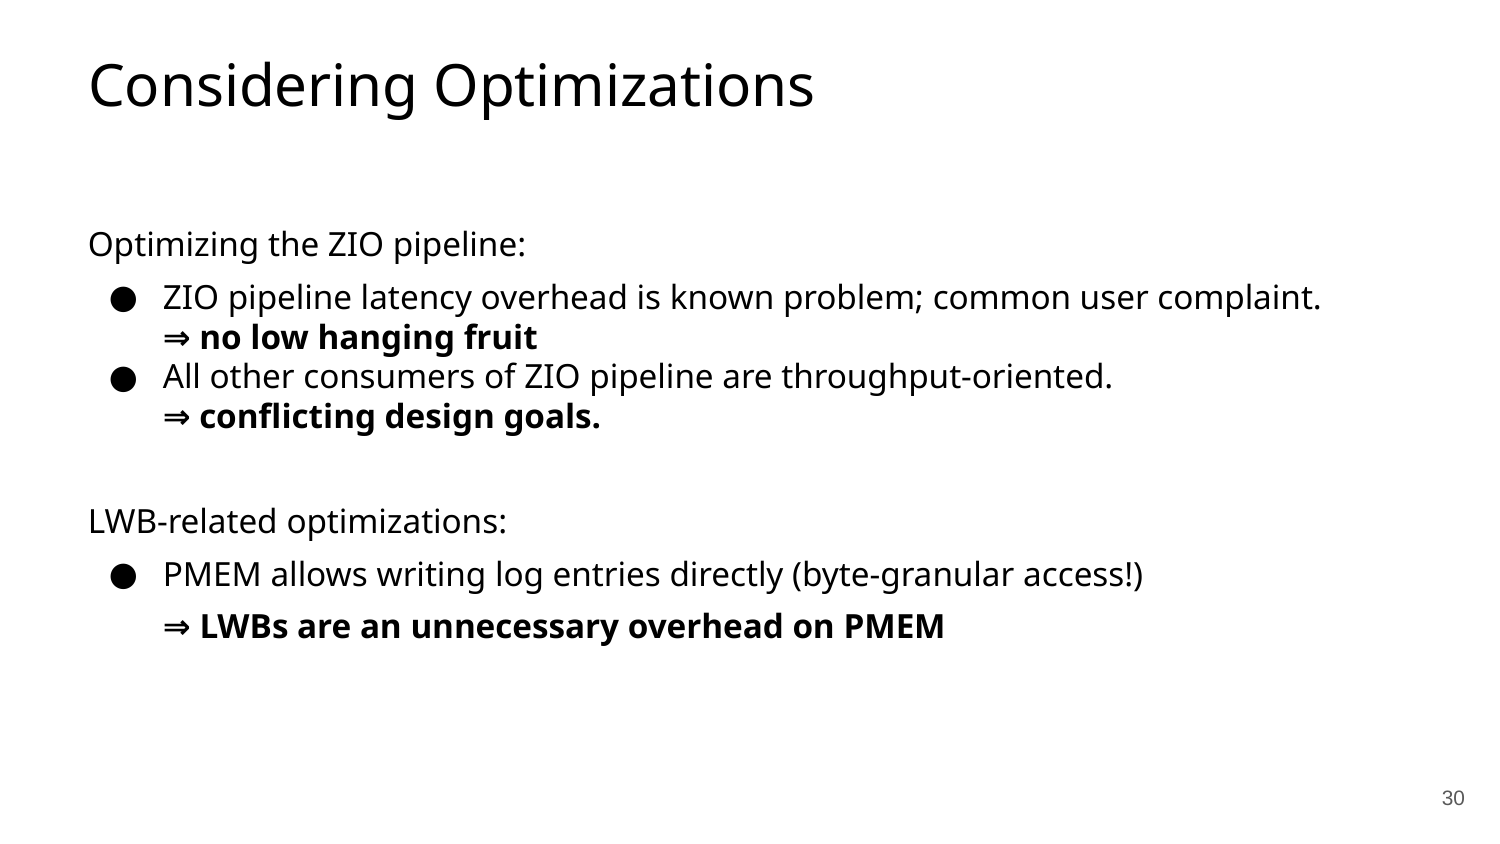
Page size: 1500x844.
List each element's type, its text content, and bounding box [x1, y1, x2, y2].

slide_number <number> [1389, 764, 1480, 830]
text_box Optimizing the ZIO pipeline: ZIO pipeline latency overhead is known problem; common user complaint. ⇒ no low hanging fruit All other consumers of ZIO pipeline are throughput-oriented. ⇒ conflicting design goals. LWB-related optimizations: PMEM allows writing log entries directly (byte-granular access!) ⇒ LWBs are an unnecessary overhead on PMEM [72, 208, 1412, 768]
title Considering Optimizations [73, 33, 1412, 165]
